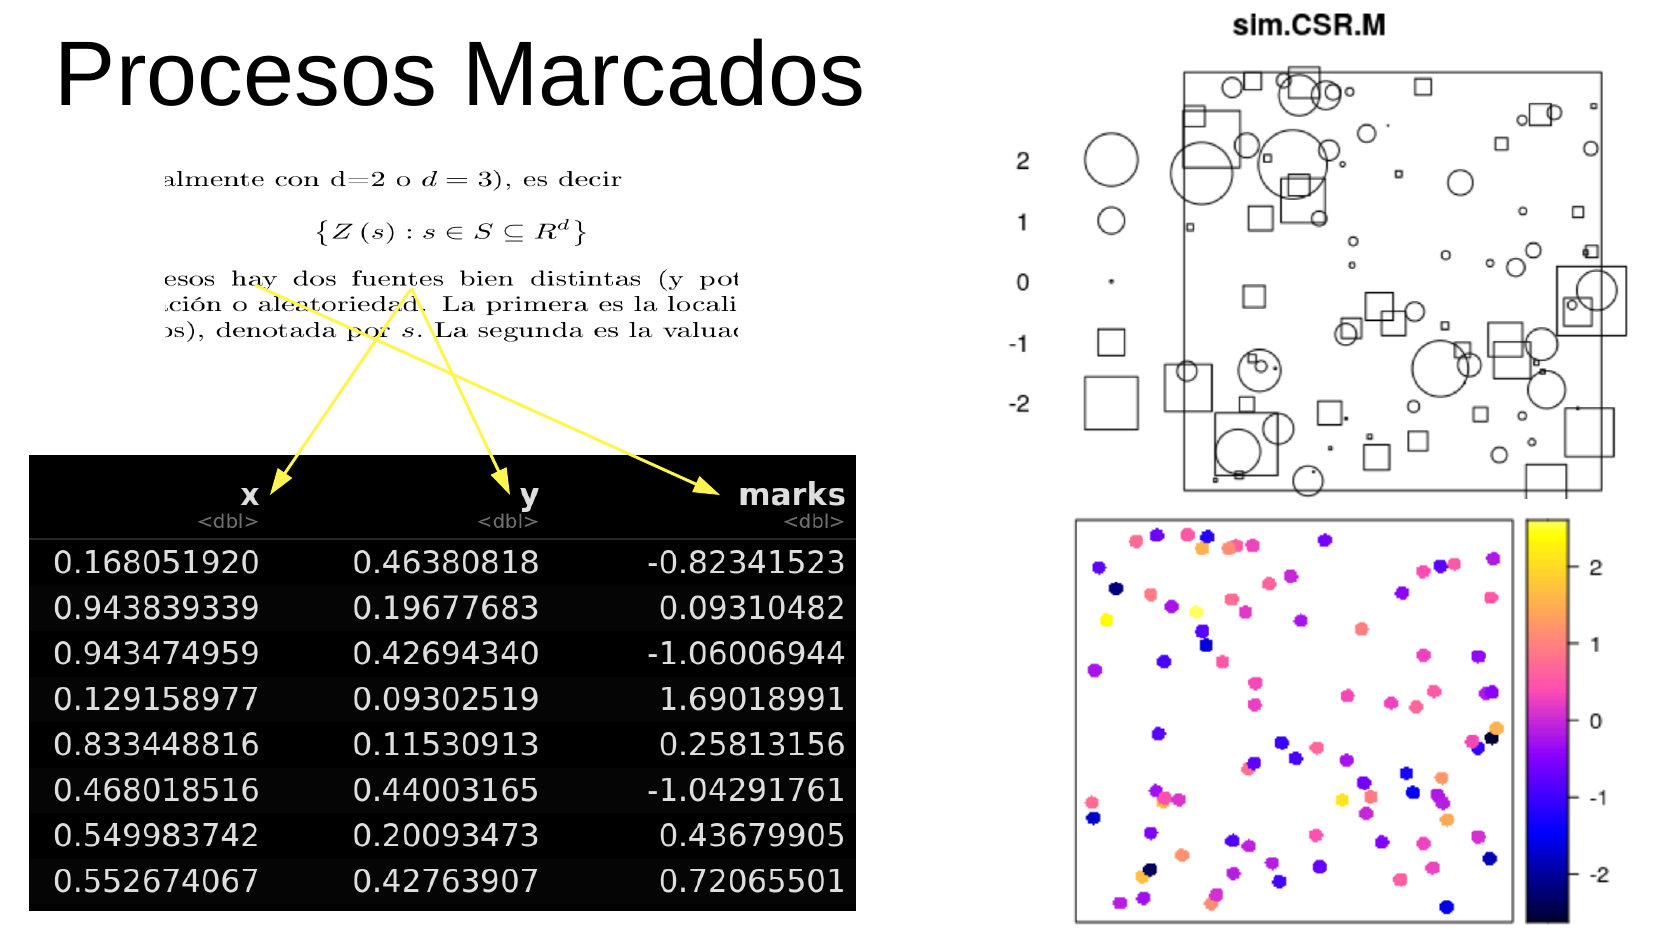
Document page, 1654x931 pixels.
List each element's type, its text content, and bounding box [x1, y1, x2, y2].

picture [29, 455, 856, 911]
picture [165, 166, 738, 346]
picture [380, 293, 436, 346]
picture [989, 4, 1635, 931]
title Procesos Marcados [0, 0, 1205, 152]
